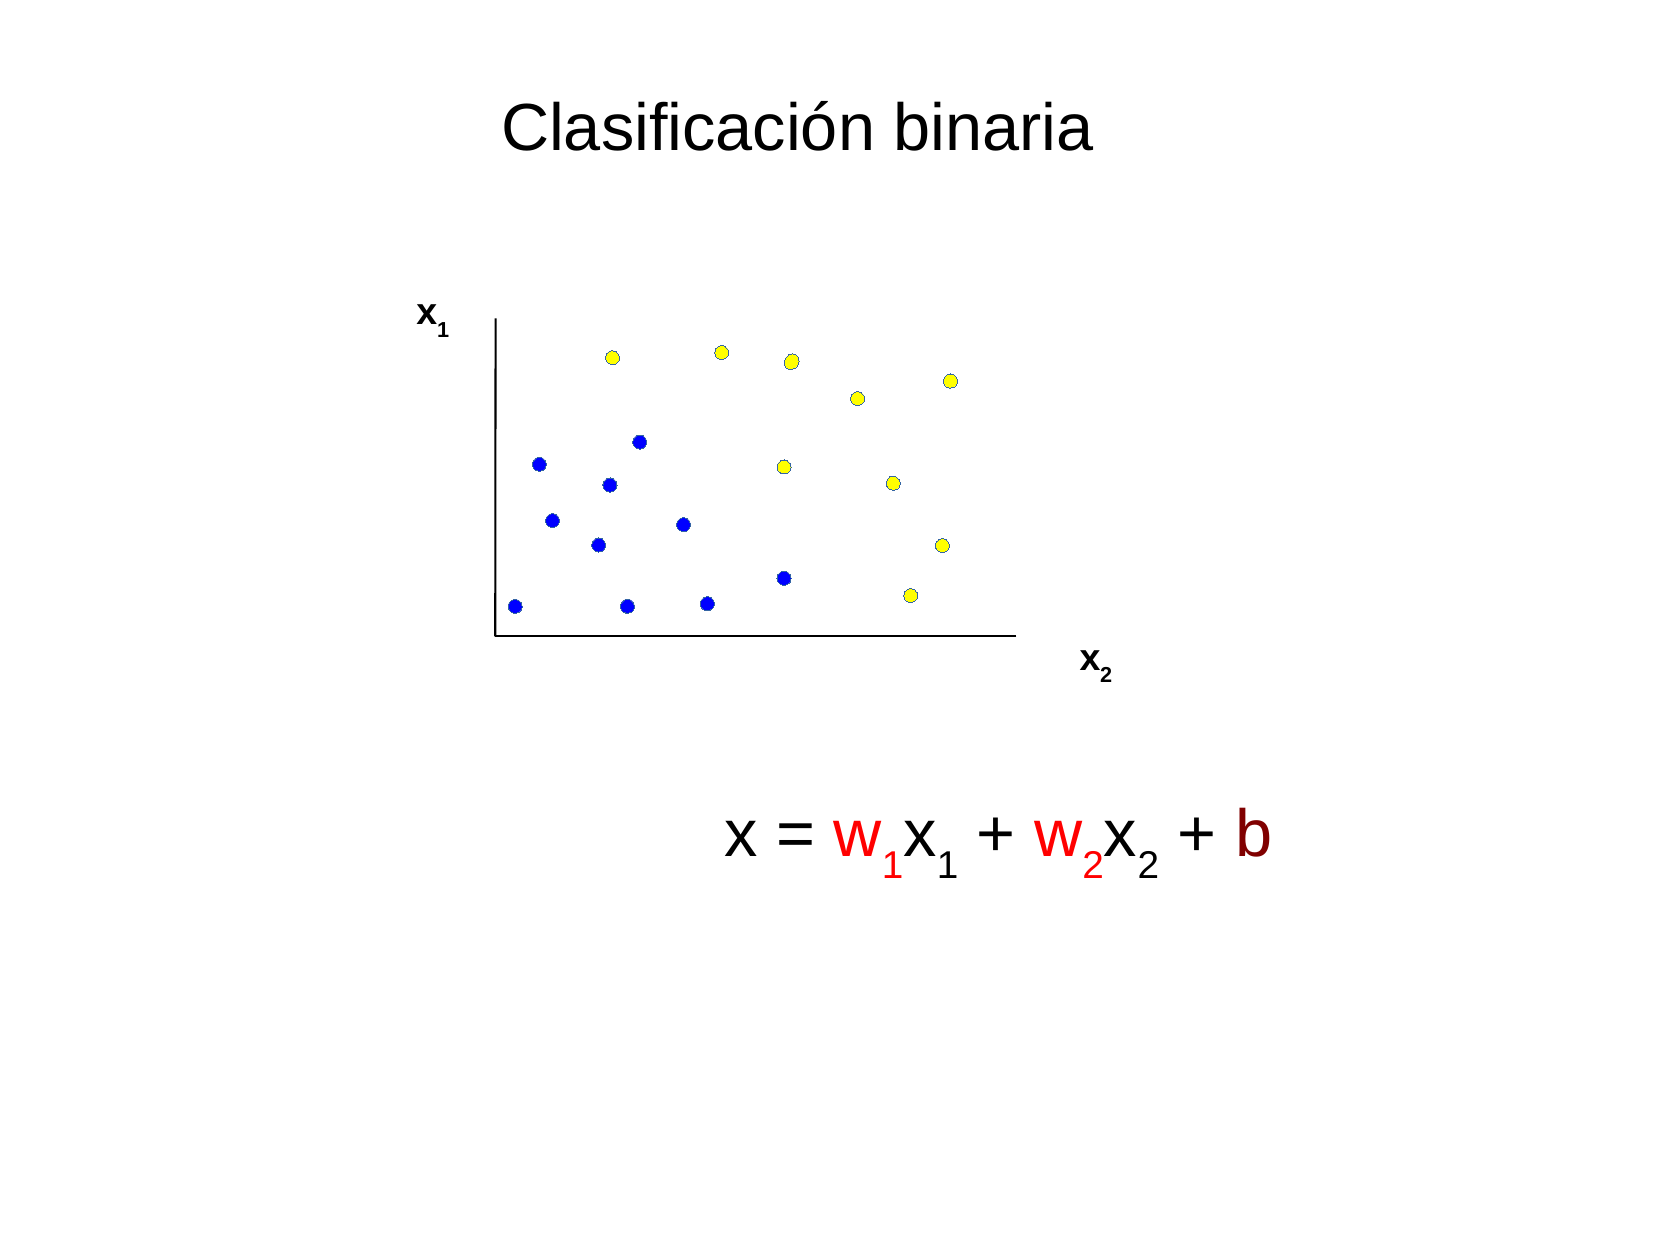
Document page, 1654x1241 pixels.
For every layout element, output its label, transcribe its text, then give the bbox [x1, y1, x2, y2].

text_box [714, 345, 729, 360]
text_box [545, 513, 560, 528]
text_box [676, 517, 691, 532]
title x = w1x1 + w2x2 + b [566, 750, 1430, 934]
text_box [632, 435, 647, 450]
text_box x2 [1064, 628, 1137, 695]
text_box [850, 391, 865, 406]
text_box [620, 599, 635, 614]
text_box [777, 459, 792, 474]
text_box [935, 538, 950, 553]
text_box x1 [401, 283, 474, 350]
title Clasificación binaria [366, 35, 1229, 219]
text_box [508, 599, 523, 614]
text_box [591, 537, 606, 553]
text_box [605, 350, 620, 365]
text_box [886, 476, 901, 491]
text_box [700, 596, 715, 611]
text_box [532, 457, 547, 472]
text_box [602, 477, 618, 493]
text_box [903, 588, 918, 603]
text_box [776, 571, 792, 586]
text_box [943, 373, 958, 389]
text_box [784, 353, 800, 370]
